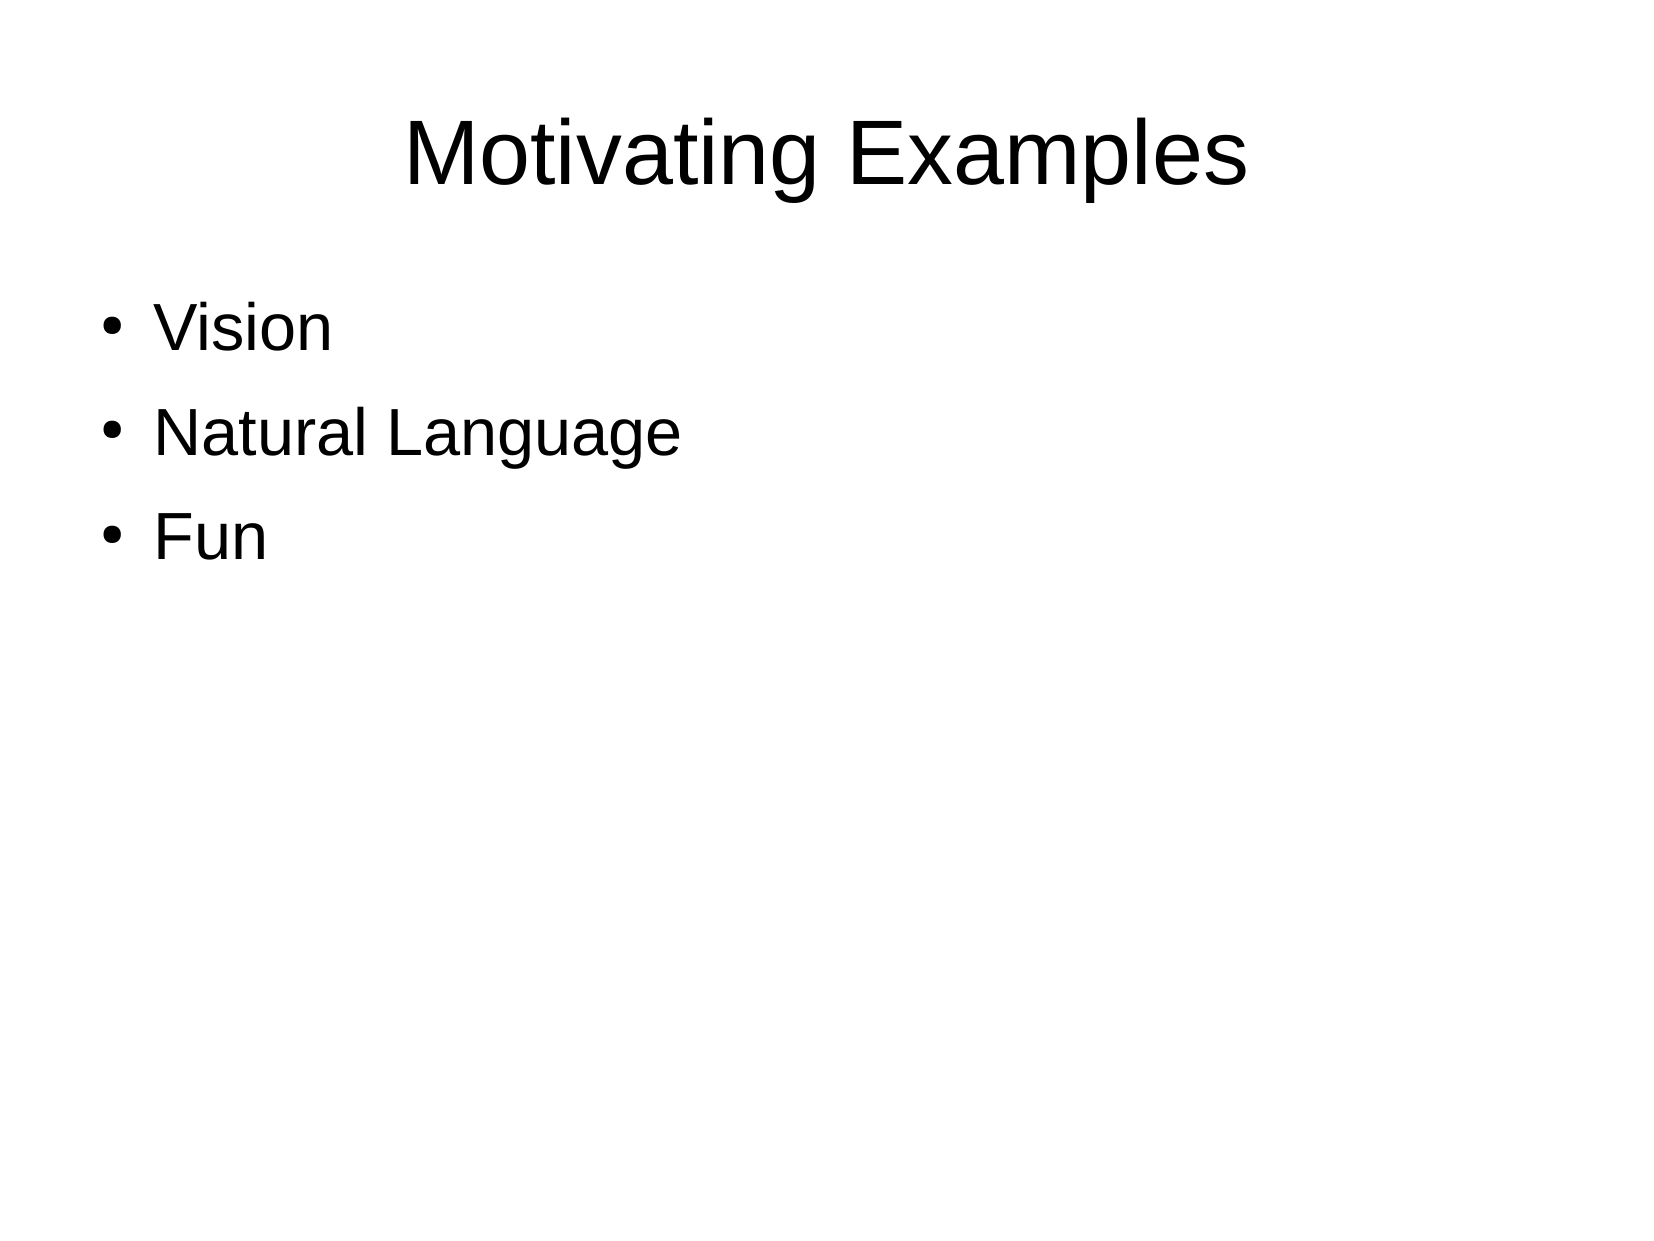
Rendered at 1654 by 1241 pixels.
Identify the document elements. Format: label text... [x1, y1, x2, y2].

list Vision Natural Language Fun [82, 290, 1571, 1010]
title Motivating Examples [82, 49, 1571, 257]
